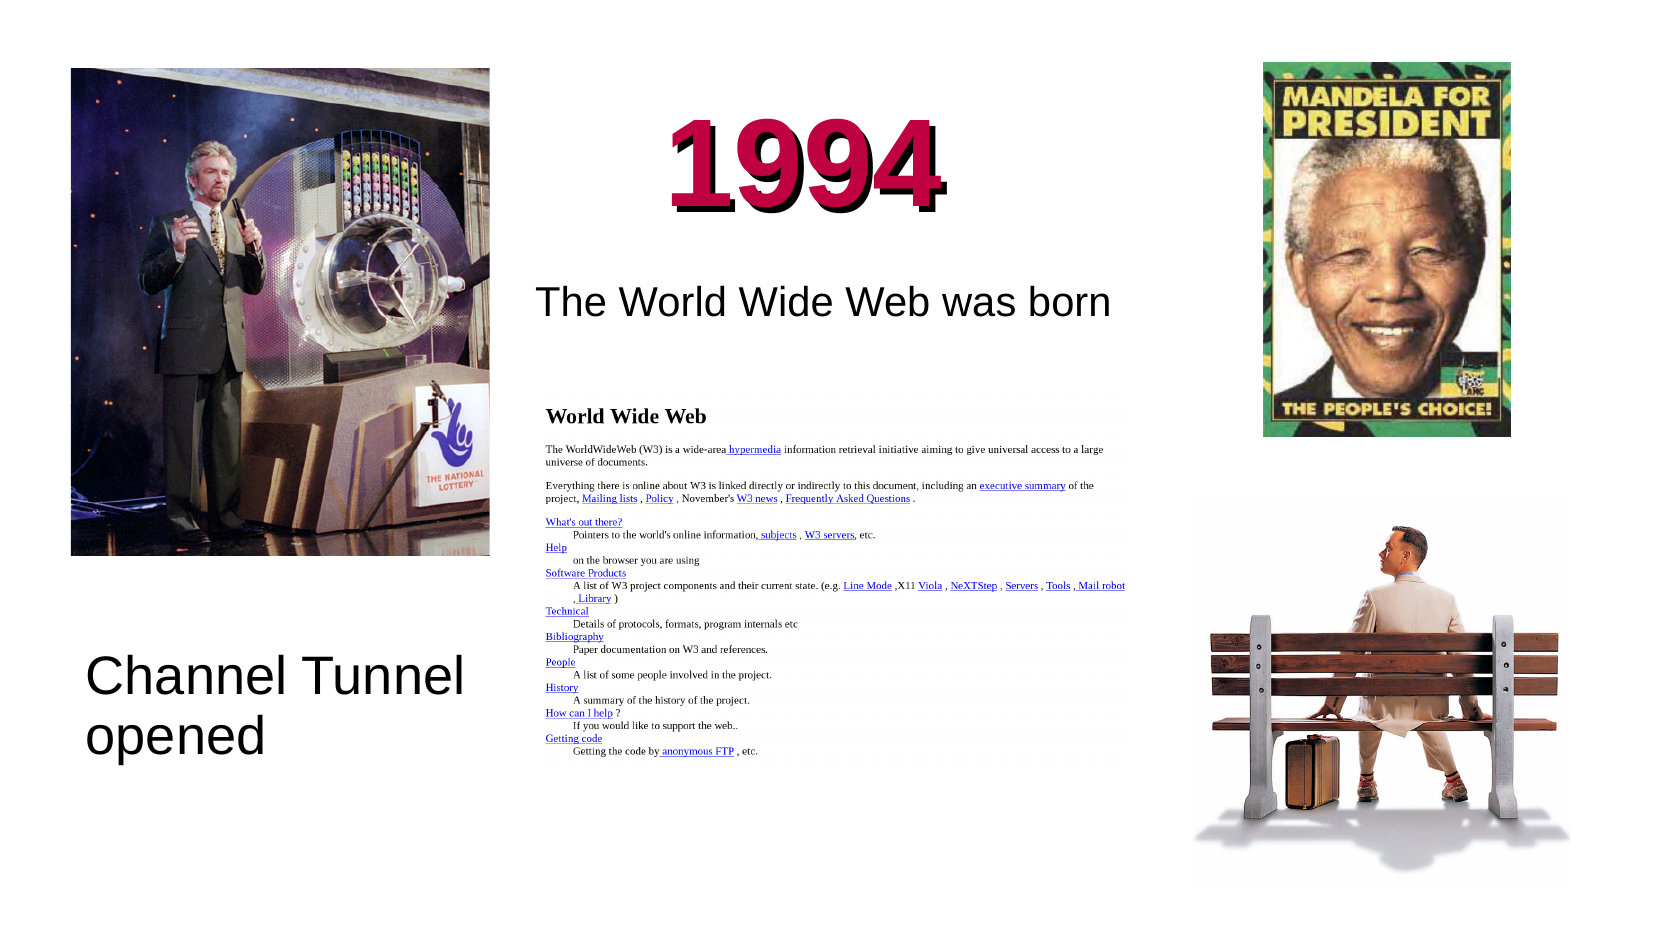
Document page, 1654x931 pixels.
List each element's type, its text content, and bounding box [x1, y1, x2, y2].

picture [1192, 500, 1571, 886]
text_box 1994 [649, 86, 993, 271]
text_box Channel Tunnel opened [70, 637, 497, 780]
picture [1263, 62, 1512, 438]
picture [540, 389, 1134, 768]
picture [70, 68, 490, 556]
text_box The World Wide Web was born [520, 271, 1146, 343]
